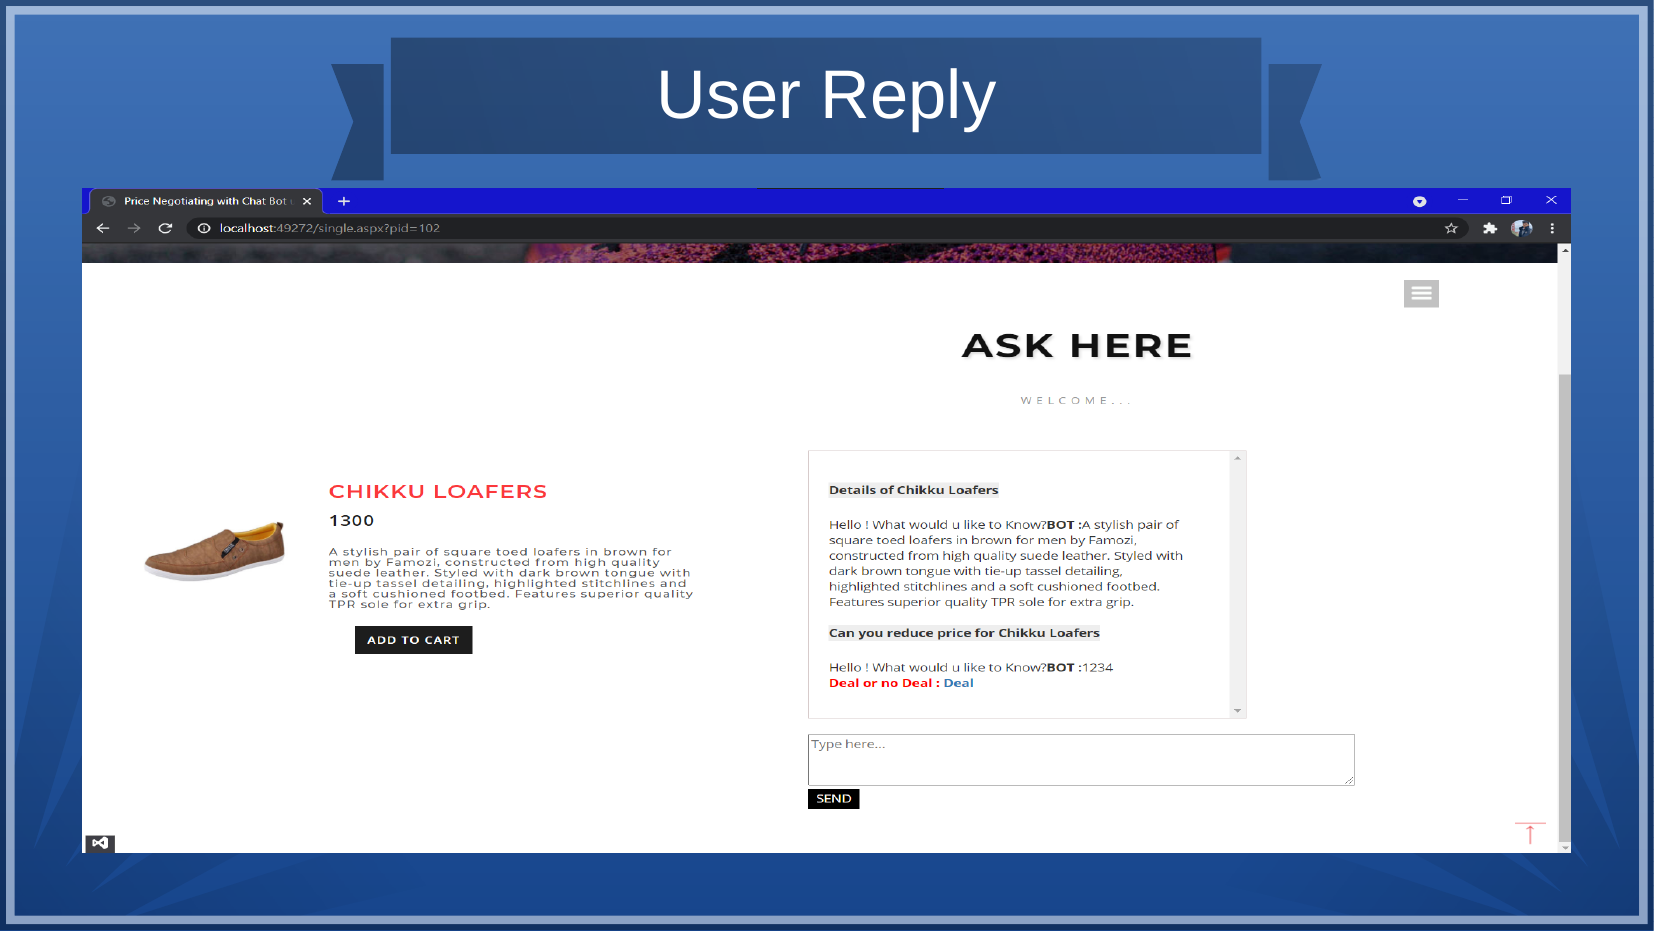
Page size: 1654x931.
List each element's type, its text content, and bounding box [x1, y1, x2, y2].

title User Reply [389, 35, 1264, 154]
picture [82, 188, 1571, 853]
